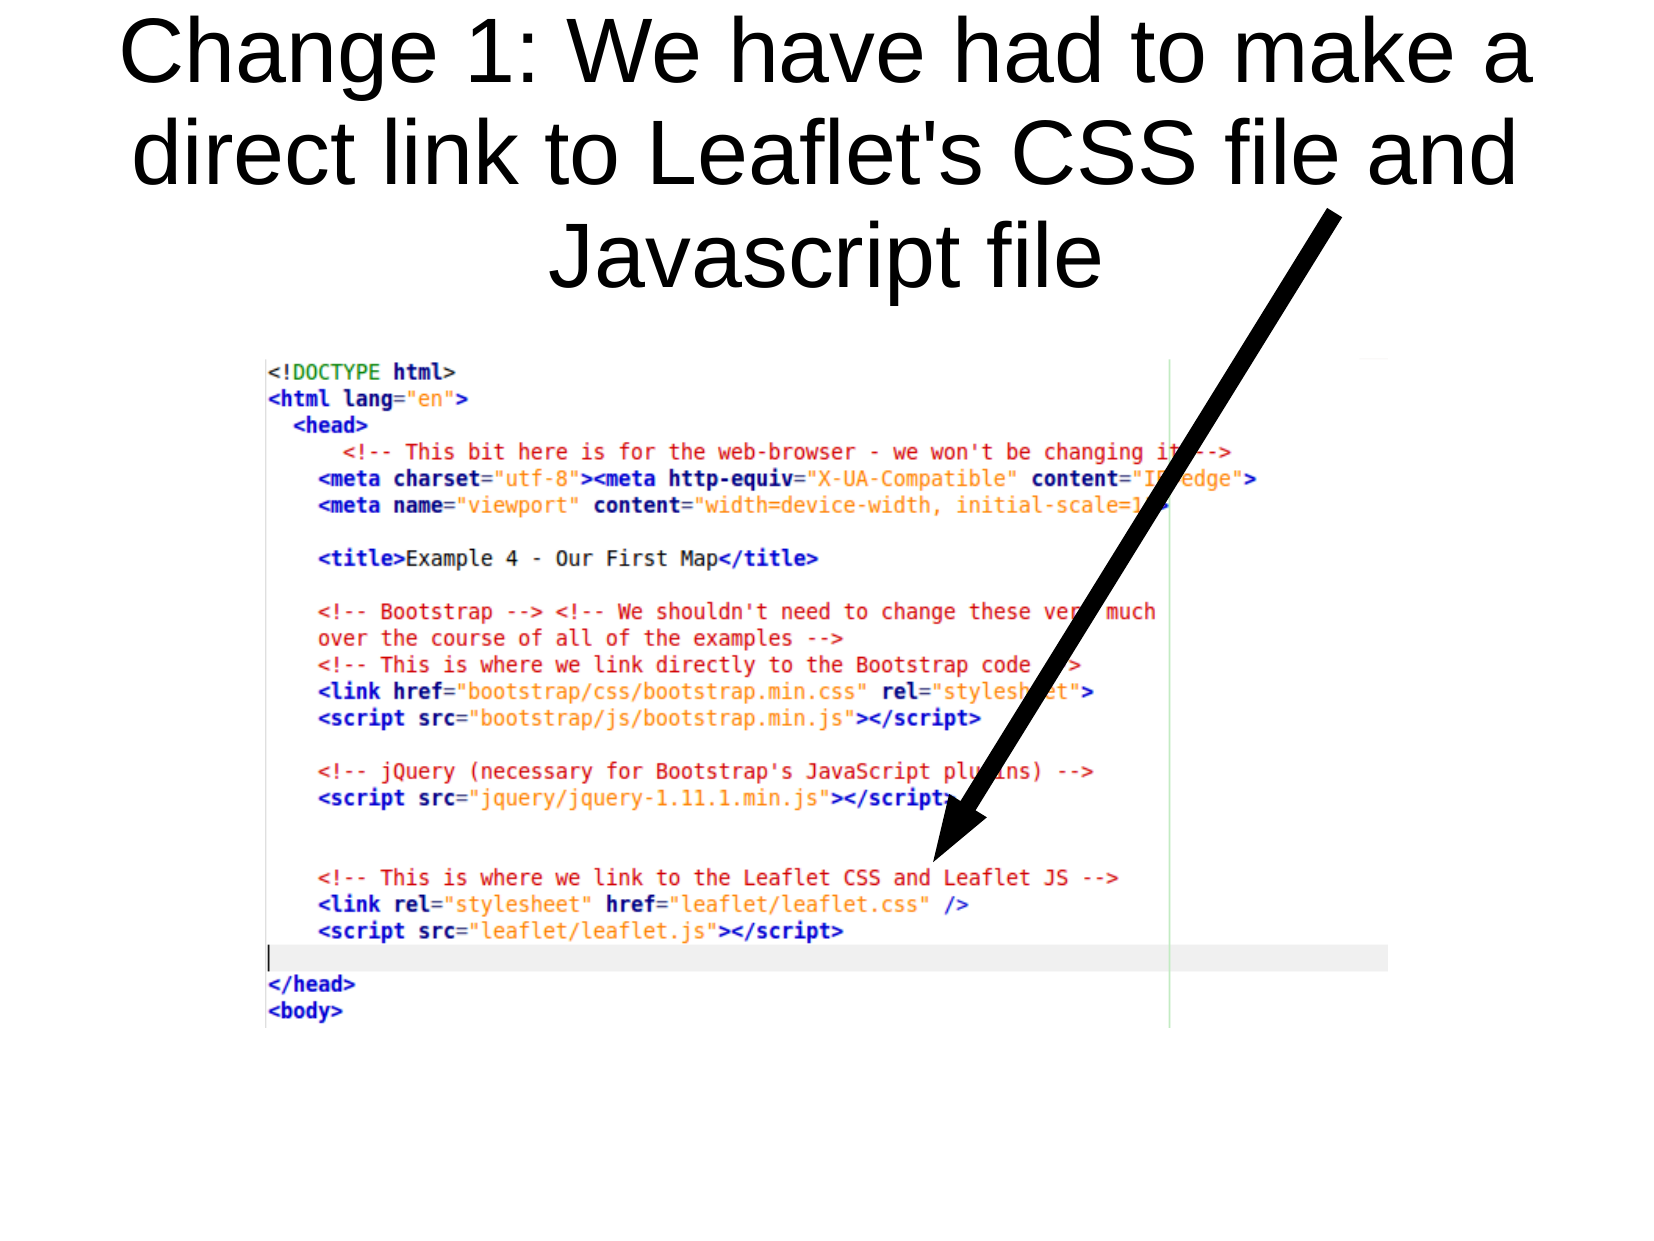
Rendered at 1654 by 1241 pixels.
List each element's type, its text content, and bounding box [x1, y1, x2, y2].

title Change 1: We have had to make a direct link to Leaflet's CSS file and Javascript file [82, 0, 1571, 308]
picture [265, 358, 1388, 1028]
